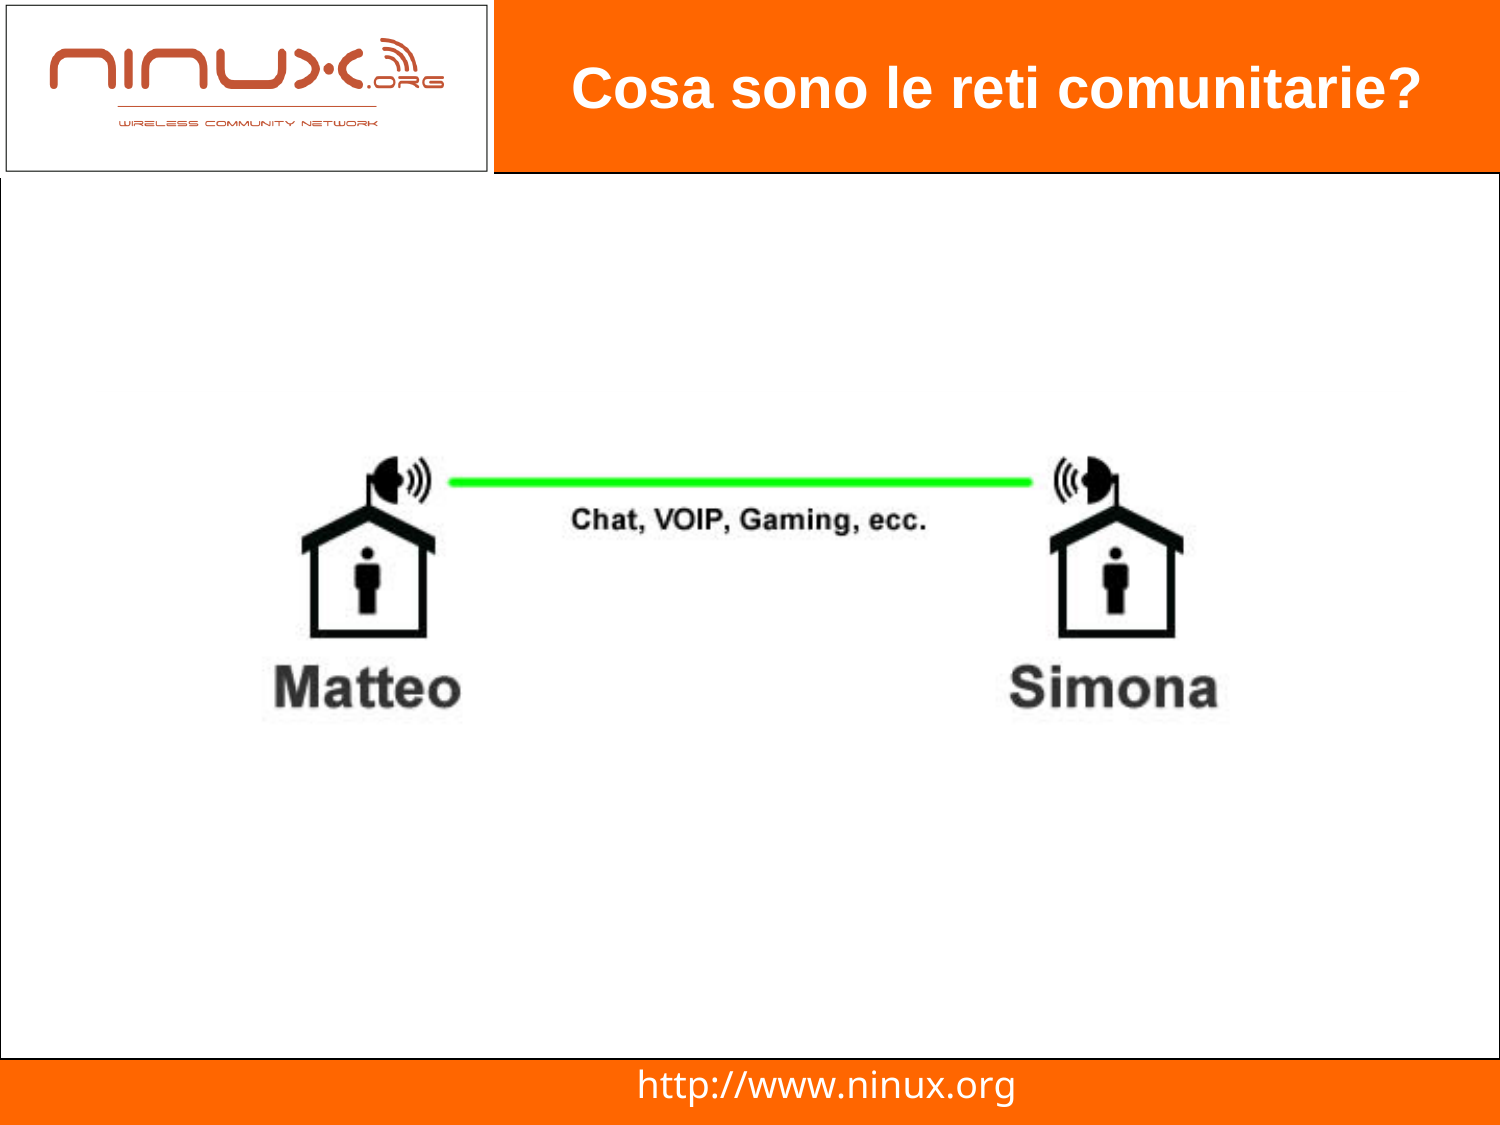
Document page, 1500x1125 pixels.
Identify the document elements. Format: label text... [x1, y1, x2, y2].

text_box http://www.ninux.org [621, 1053, 1159, 1125]
picture [96, 390, 1407, 766]
picture [0, 0, 494, 178]
title Cosa sono le reti comunitarie? [495, 17, 1500, 160]
